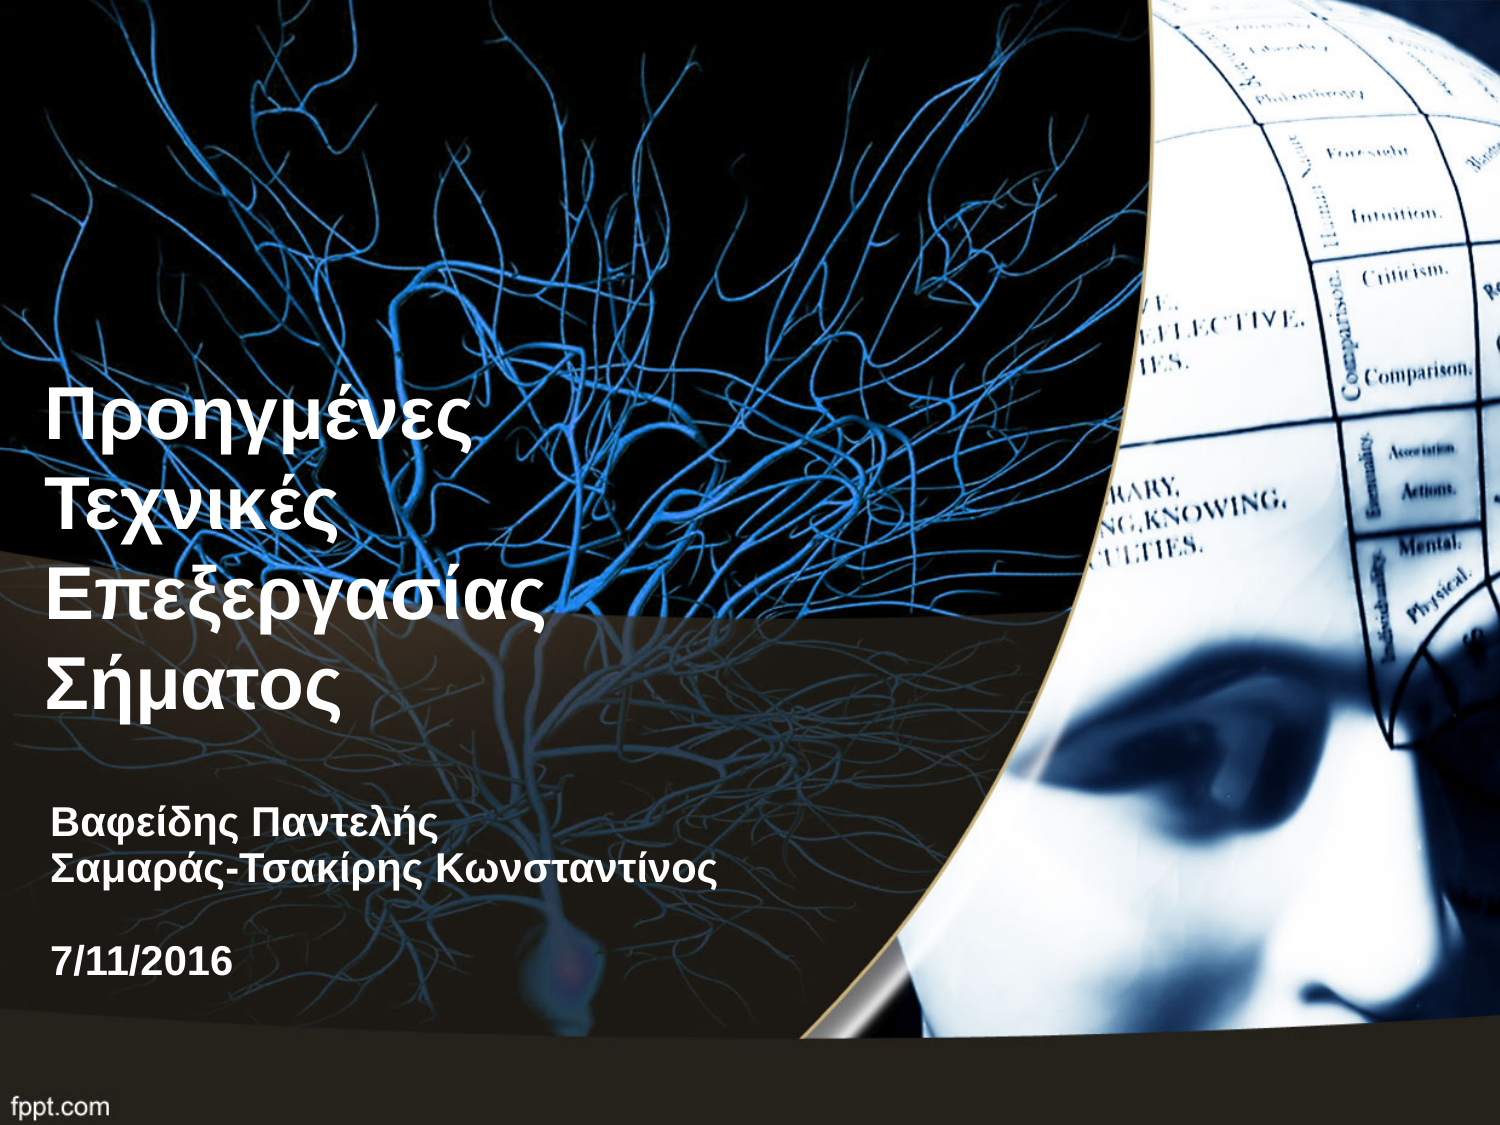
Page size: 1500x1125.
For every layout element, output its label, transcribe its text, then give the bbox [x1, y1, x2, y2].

picture [0, 0, 1500, 1125]
text_box Βαφείδης Παντελής Σαμαράς-Τσακίρης Κωνσταντίνος 7/11/2016 [35, 791, 774, 993]
title Προηγμένες Τεχνικές Επεξεργασίας Σήματος [29, 491, 774, 598]
